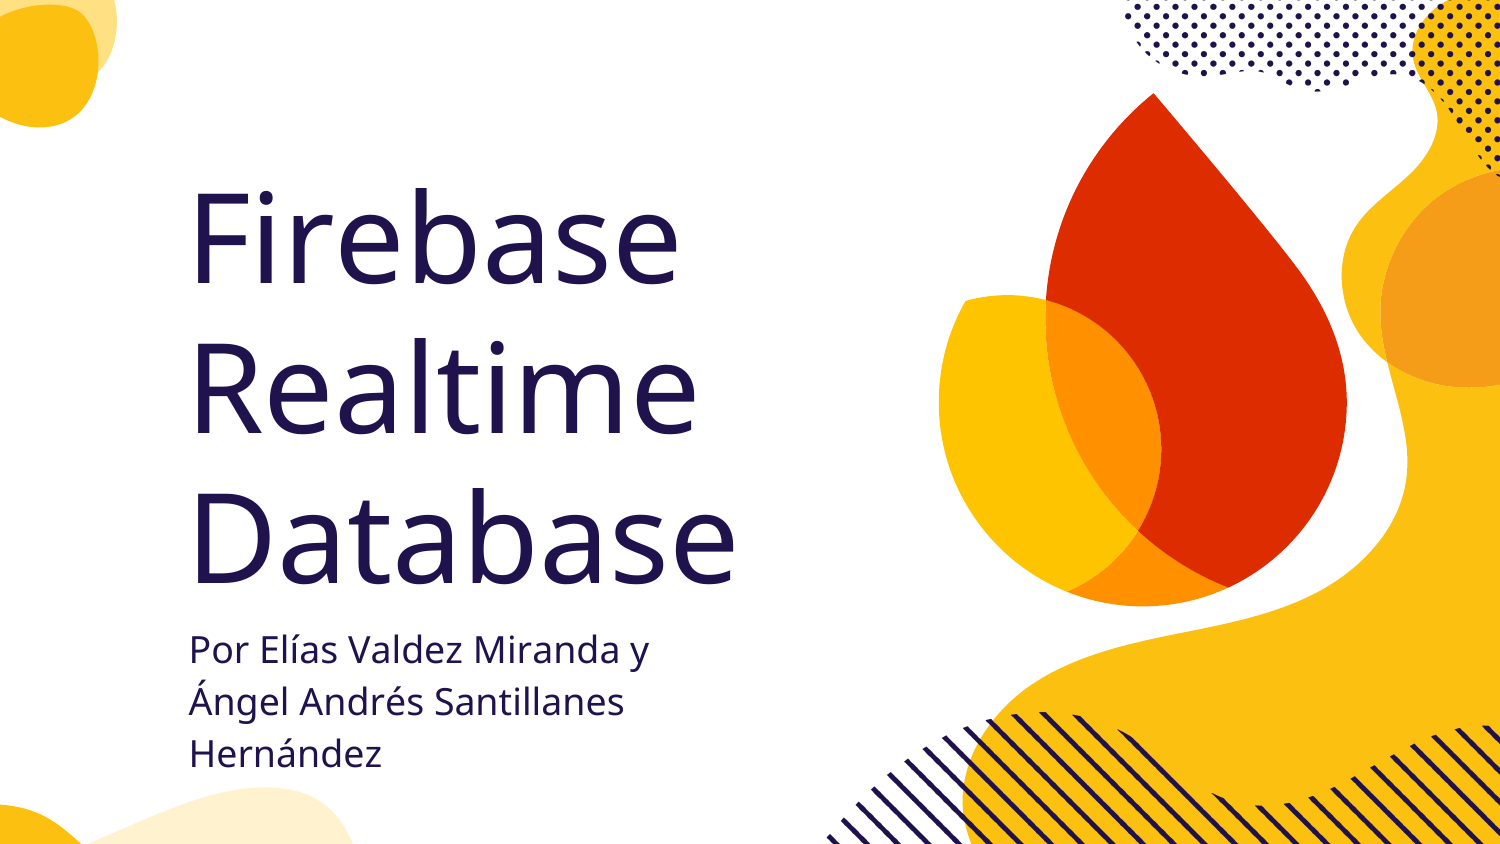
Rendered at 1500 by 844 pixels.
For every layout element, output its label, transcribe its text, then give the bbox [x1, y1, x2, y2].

subtitle Por Elías Valdez Miranda y Ángel Andrés Santillanes Hernández [173, 604, 834, 733]
text_box [0, 804, 82, 844]
text_box [87, 787, 353, 844]
text_box Firebase Realtime Database [170, 143, 834, 605]
text_box [0, 0, 117, 128]
text_box [1341, 272, 1500, 368]
picture [662, 0, 1500, 844]
